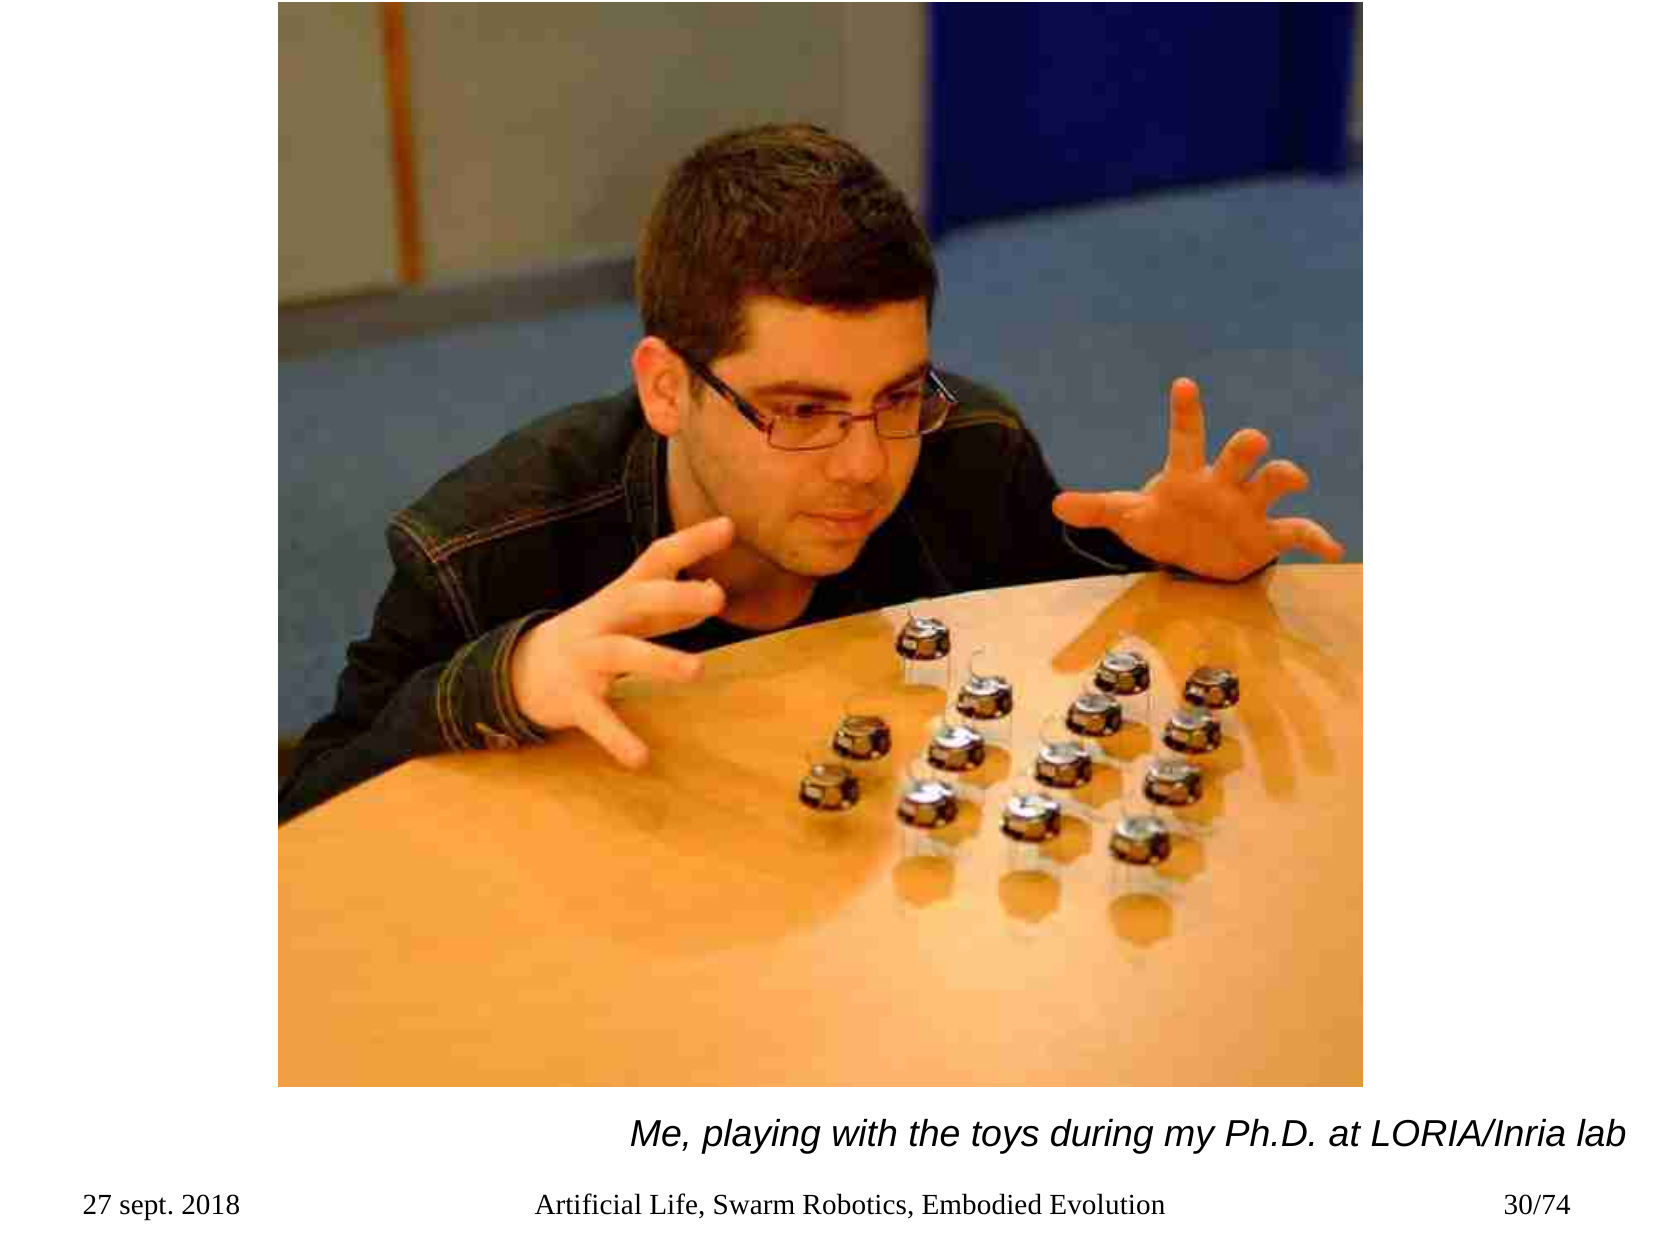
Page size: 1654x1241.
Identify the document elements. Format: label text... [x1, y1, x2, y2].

text_box Me, playing with the toys during my Ph.D. at LORIA/Inria lab [177, 1105, 1642, 1163]
picture [278, 2, 1363, 1087]
